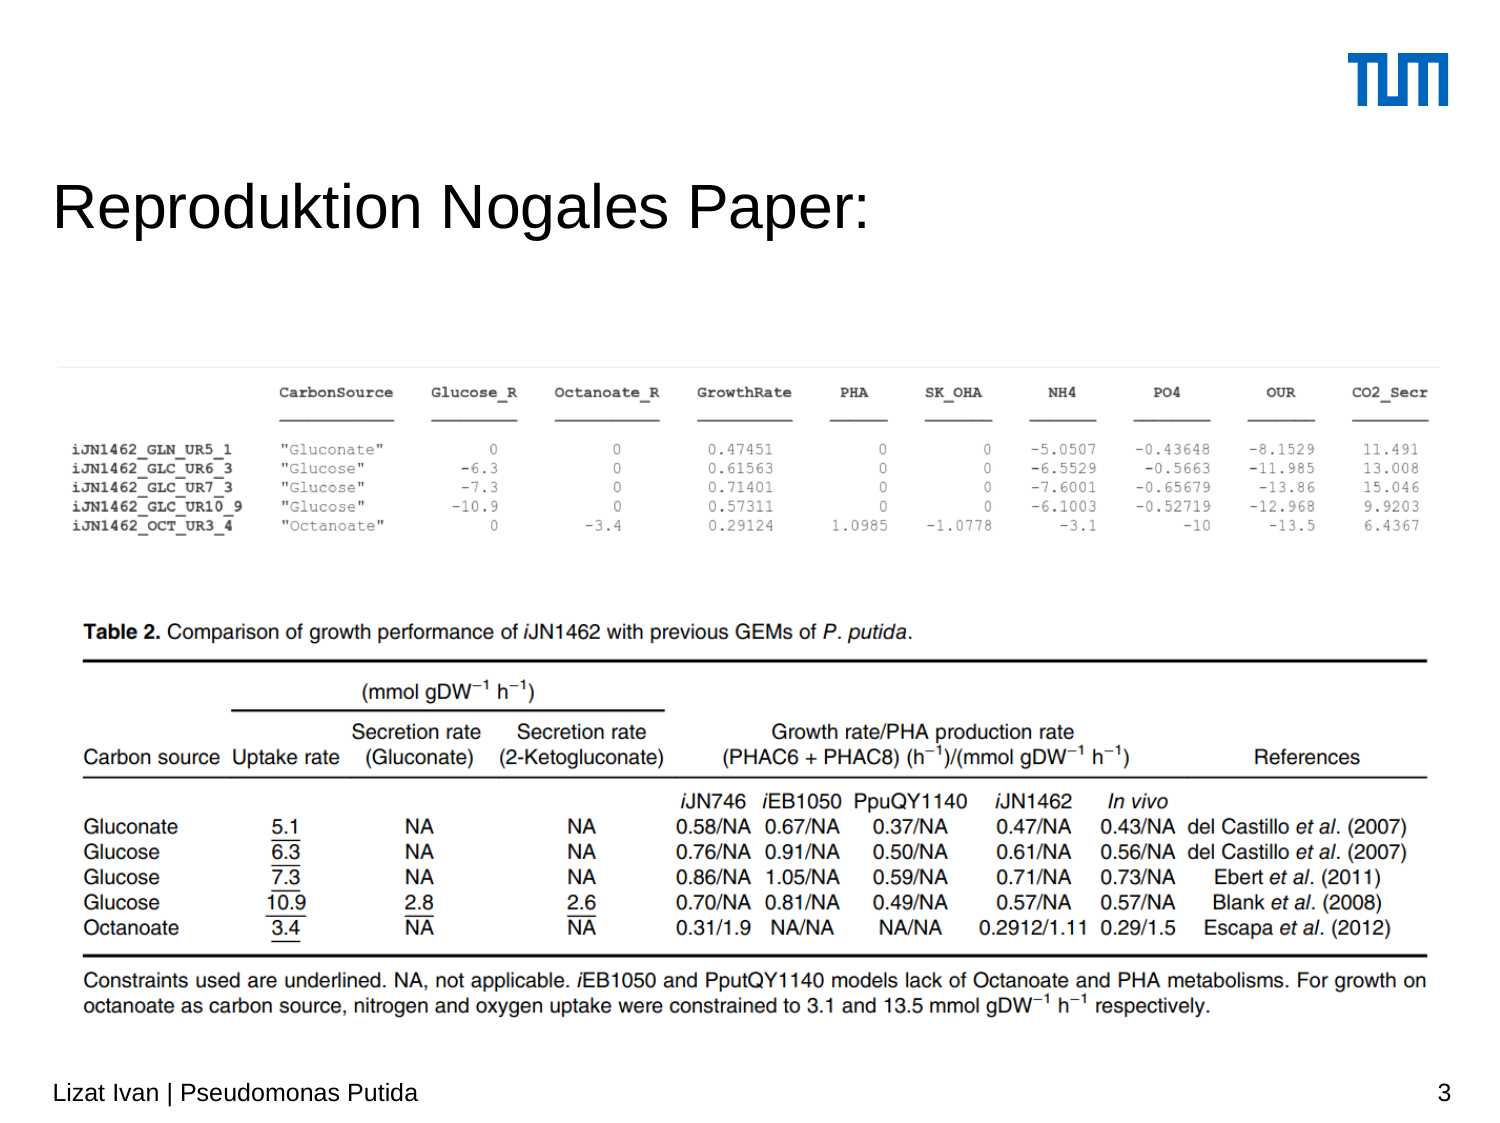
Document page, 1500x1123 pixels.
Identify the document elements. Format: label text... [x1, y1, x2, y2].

title Reproduktion Nogales Paper: [52, 171, 1453, 242]
picture [57, 366, 1441, 553]
picture [66, 602, 1441, 1040]
